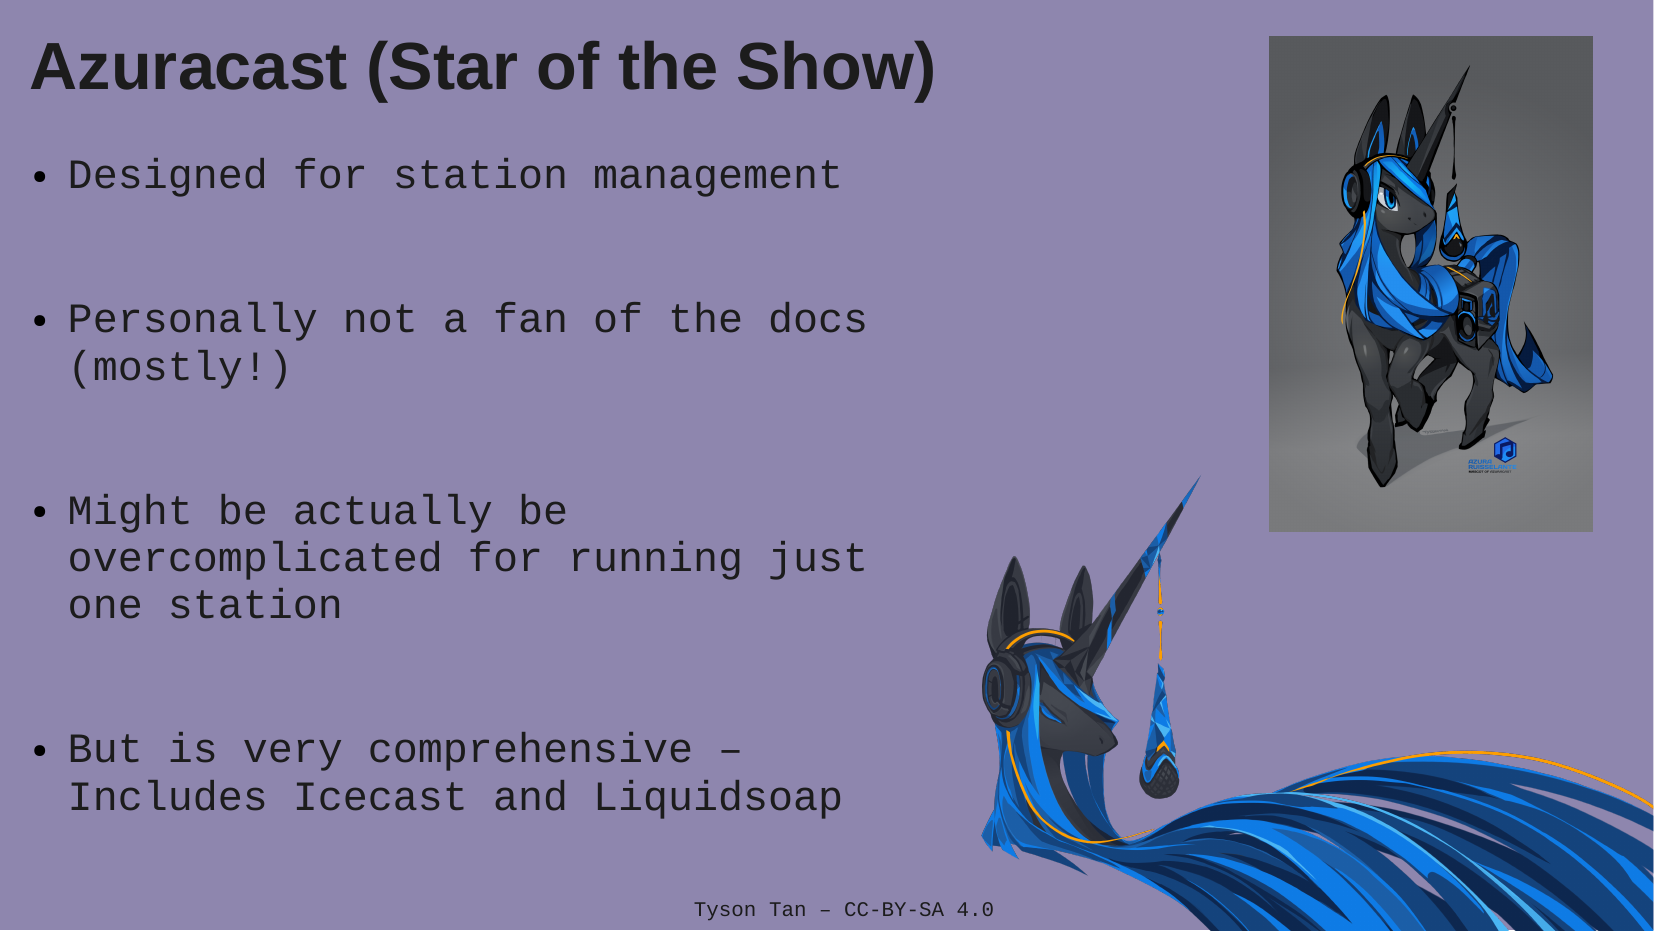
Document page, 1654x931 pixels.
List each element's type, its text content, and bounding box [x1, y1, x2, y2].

title Azuracast (Star of the Show) [29, 29, 1123, 104]
text_box Tyson Tan – CC-BY-SA 4.0 [679, 891, 1034, 931]
picture [915, 36, 1654, 931]
text_box Designed for station management Personally not a fan of the docs (mostly!) Might be actually be overcomplicated for running just one station But is very comprehensive – Includes Icecast and Liquidsoap [17, 146, 975, 880]
